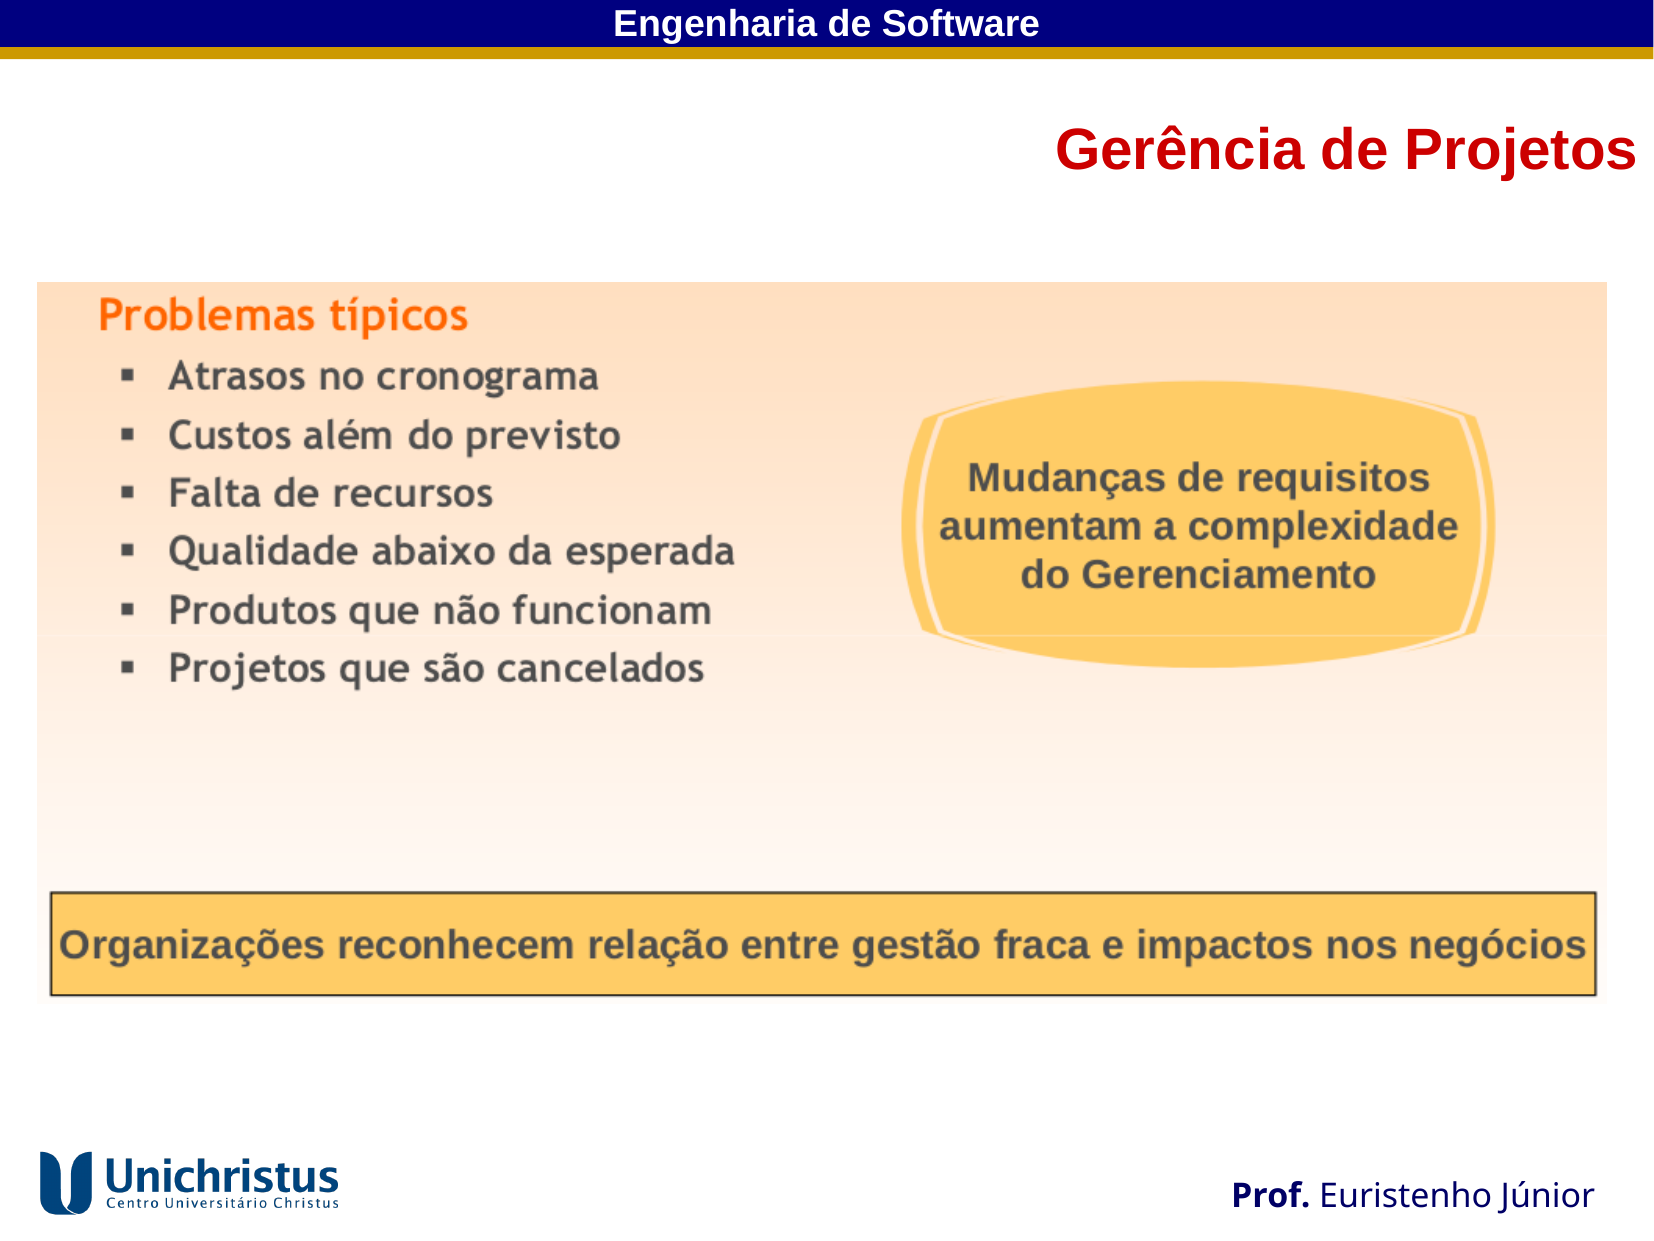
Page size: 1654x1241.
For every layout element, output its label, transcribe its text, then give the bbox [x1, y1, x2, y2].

text_box Prof. Euristenho Júnior [1216, 1163, 1654, 1224]
text_box Gerência de Projetos [1040, 109, 1654, 189]
text_box [0, 47, 1654, 60]
picture [35, 1148, 343, 1217]
text_box Engenharia de Software [0, 0, 1654, 47]
picture [37, 282, 1607, 1004]
